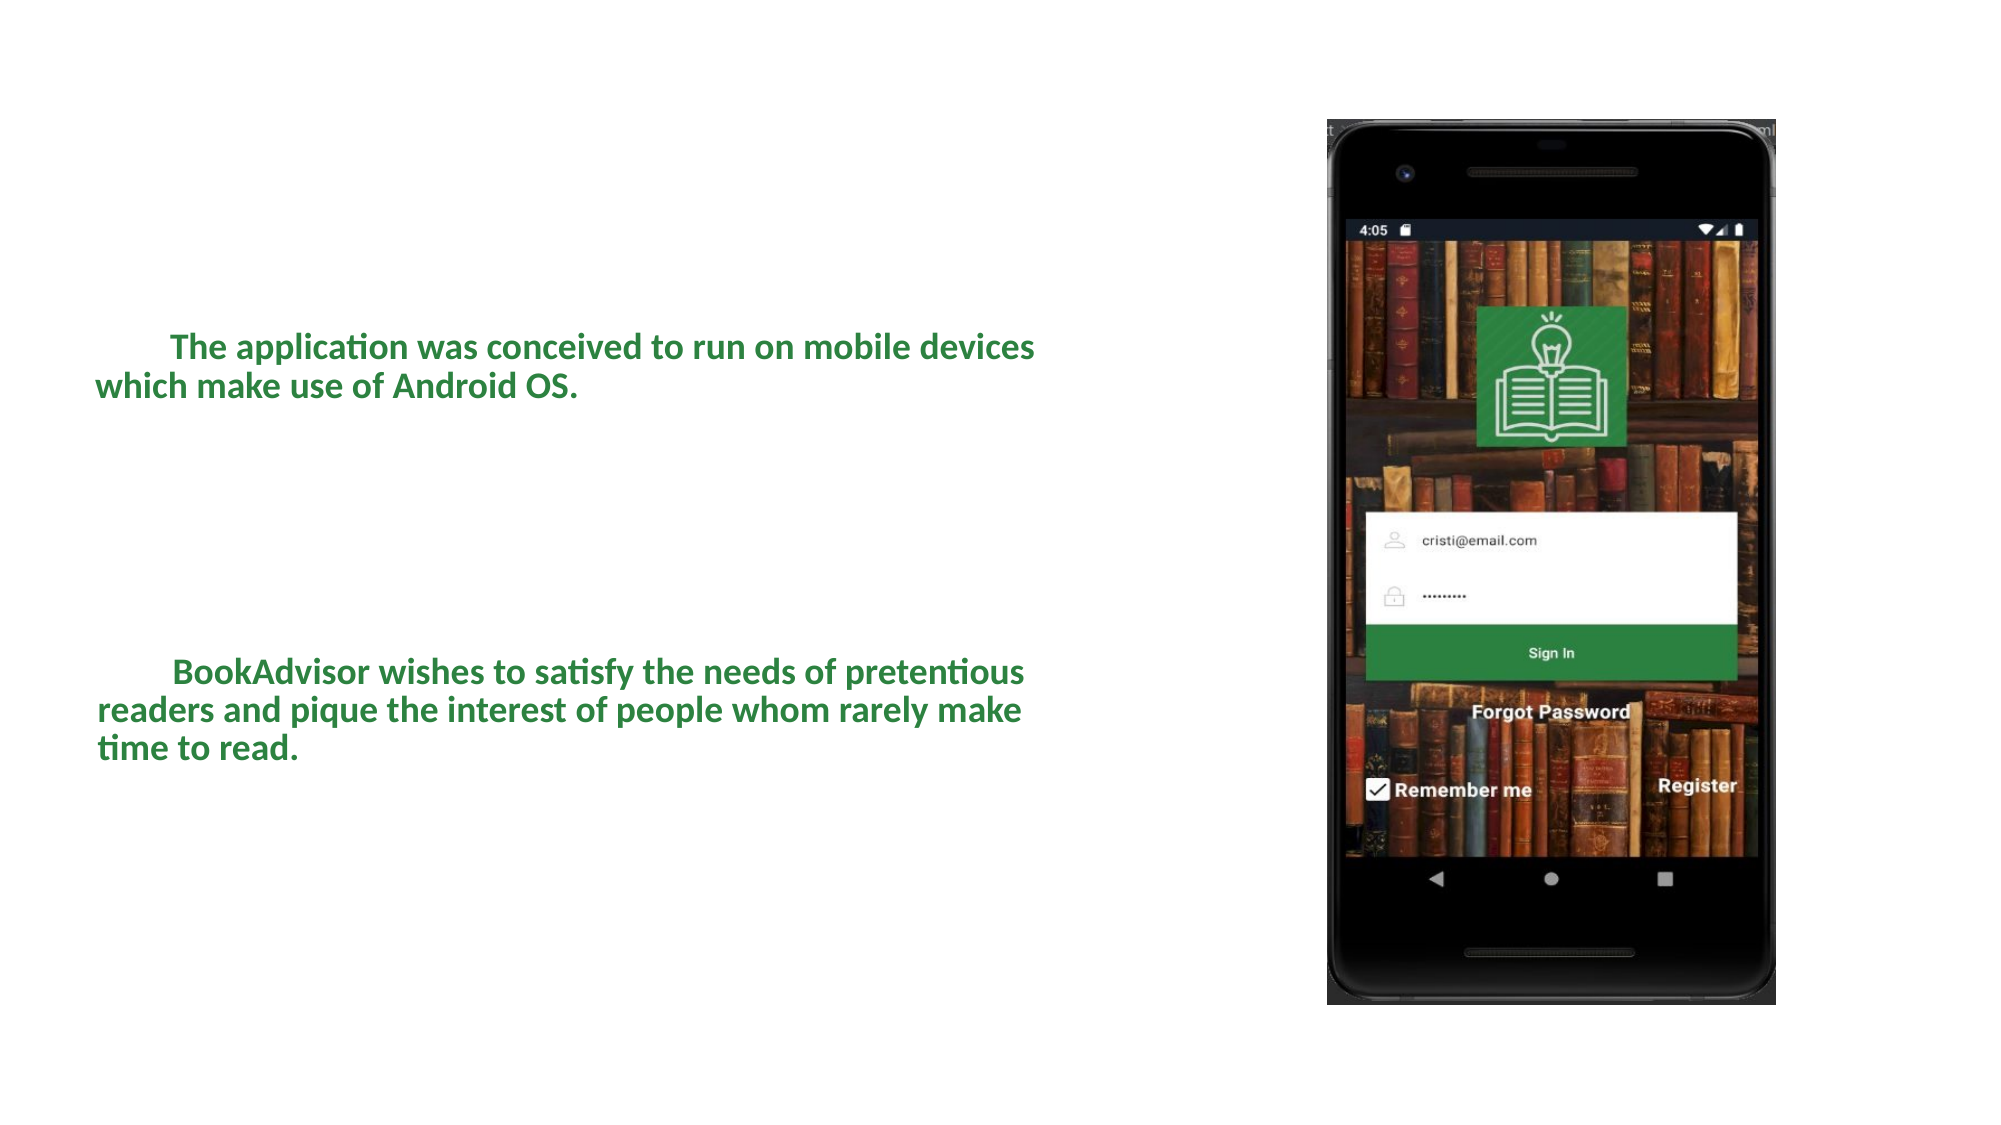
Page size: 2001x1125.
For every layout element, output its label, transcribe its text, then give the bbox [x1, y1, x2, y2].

title The application was conceived to run on mobile devices which make use of Android OS. [30, 285, 1107, 451]
title BookAdvisor wishes to satisfy the needs of pretentious readers and pique the interest of people whom rarely make time to read. [32, 603, 1104, 820]
picture [1327, 120, 1776, 1006]
